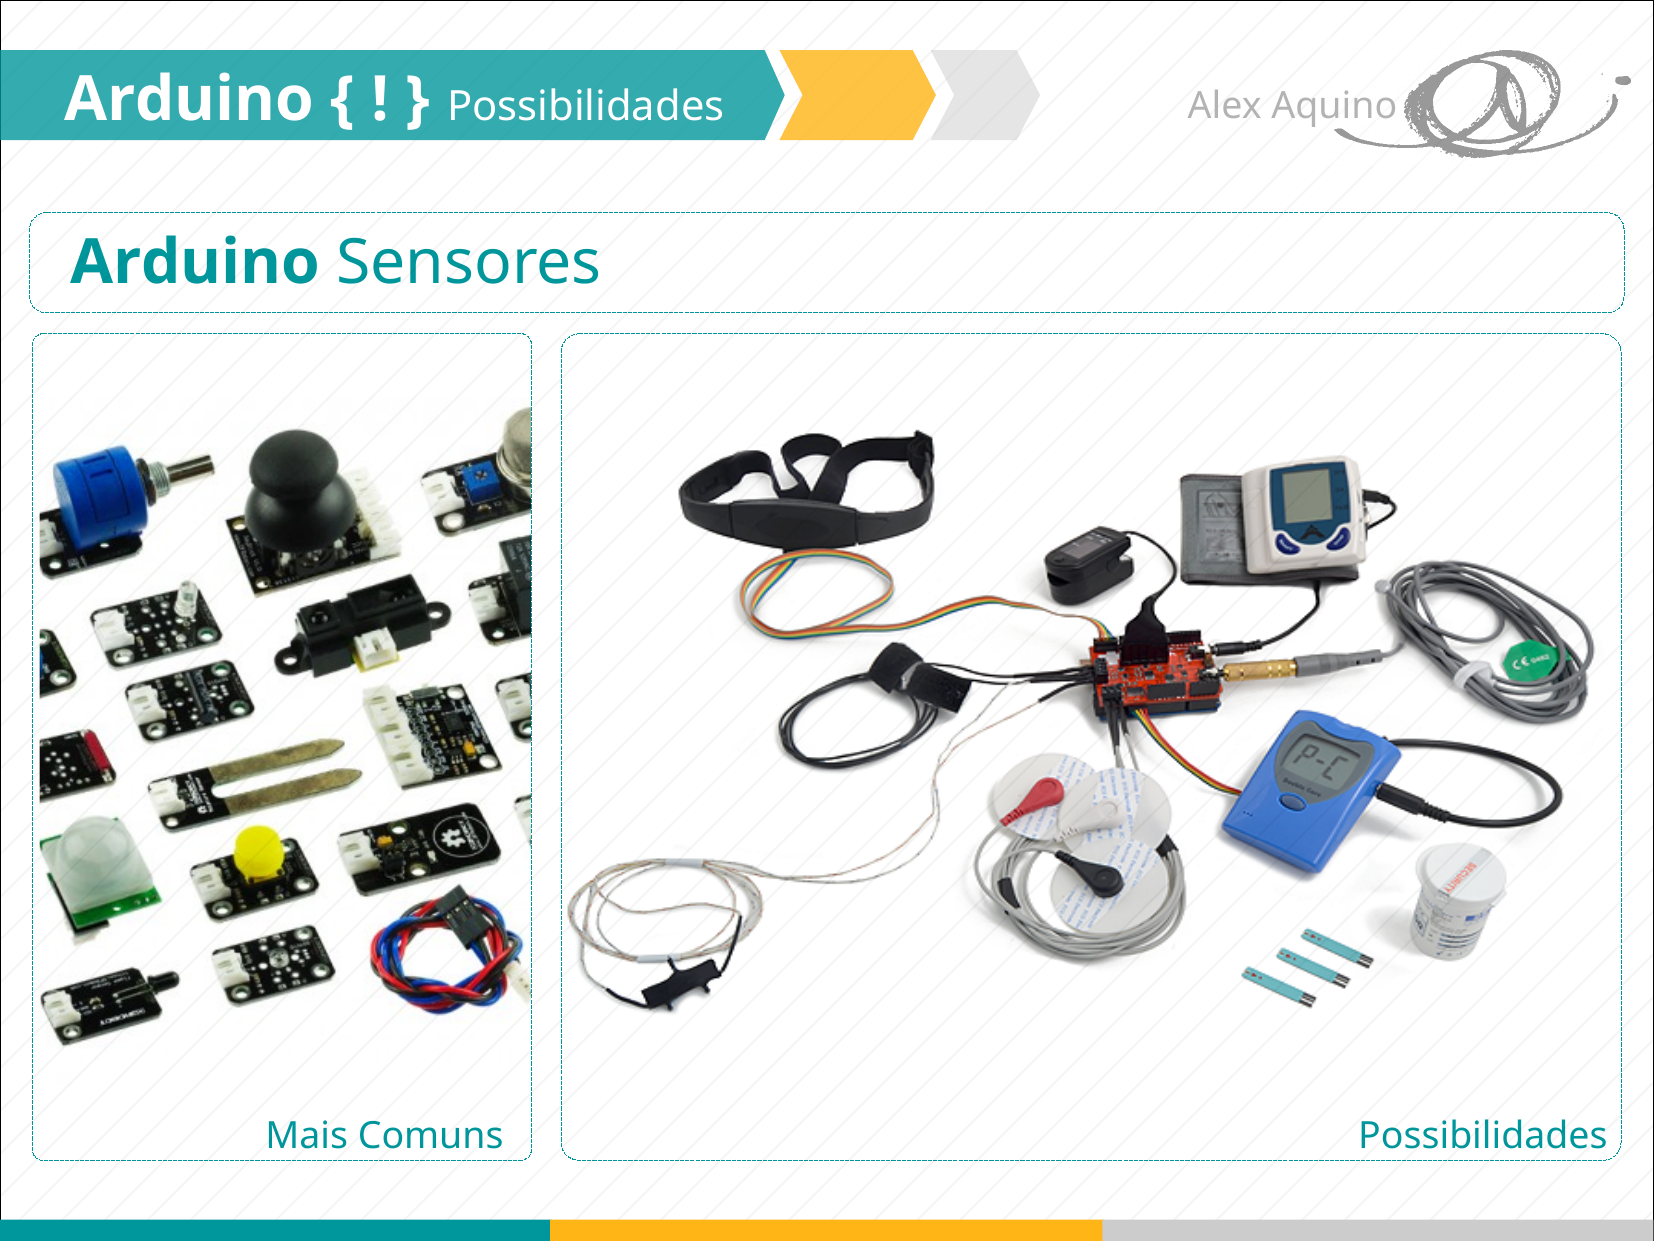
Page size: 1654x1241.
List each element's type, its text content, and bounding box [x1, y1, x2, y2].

text_box [0, 0, 1654, 1241]
text_box Alex Aquino [1172, 70, 1439, 132]
text_box Arduino { ! } Possibilidades [49, 32, 744, 144]
picture [1322, 36, 1634, 166]
